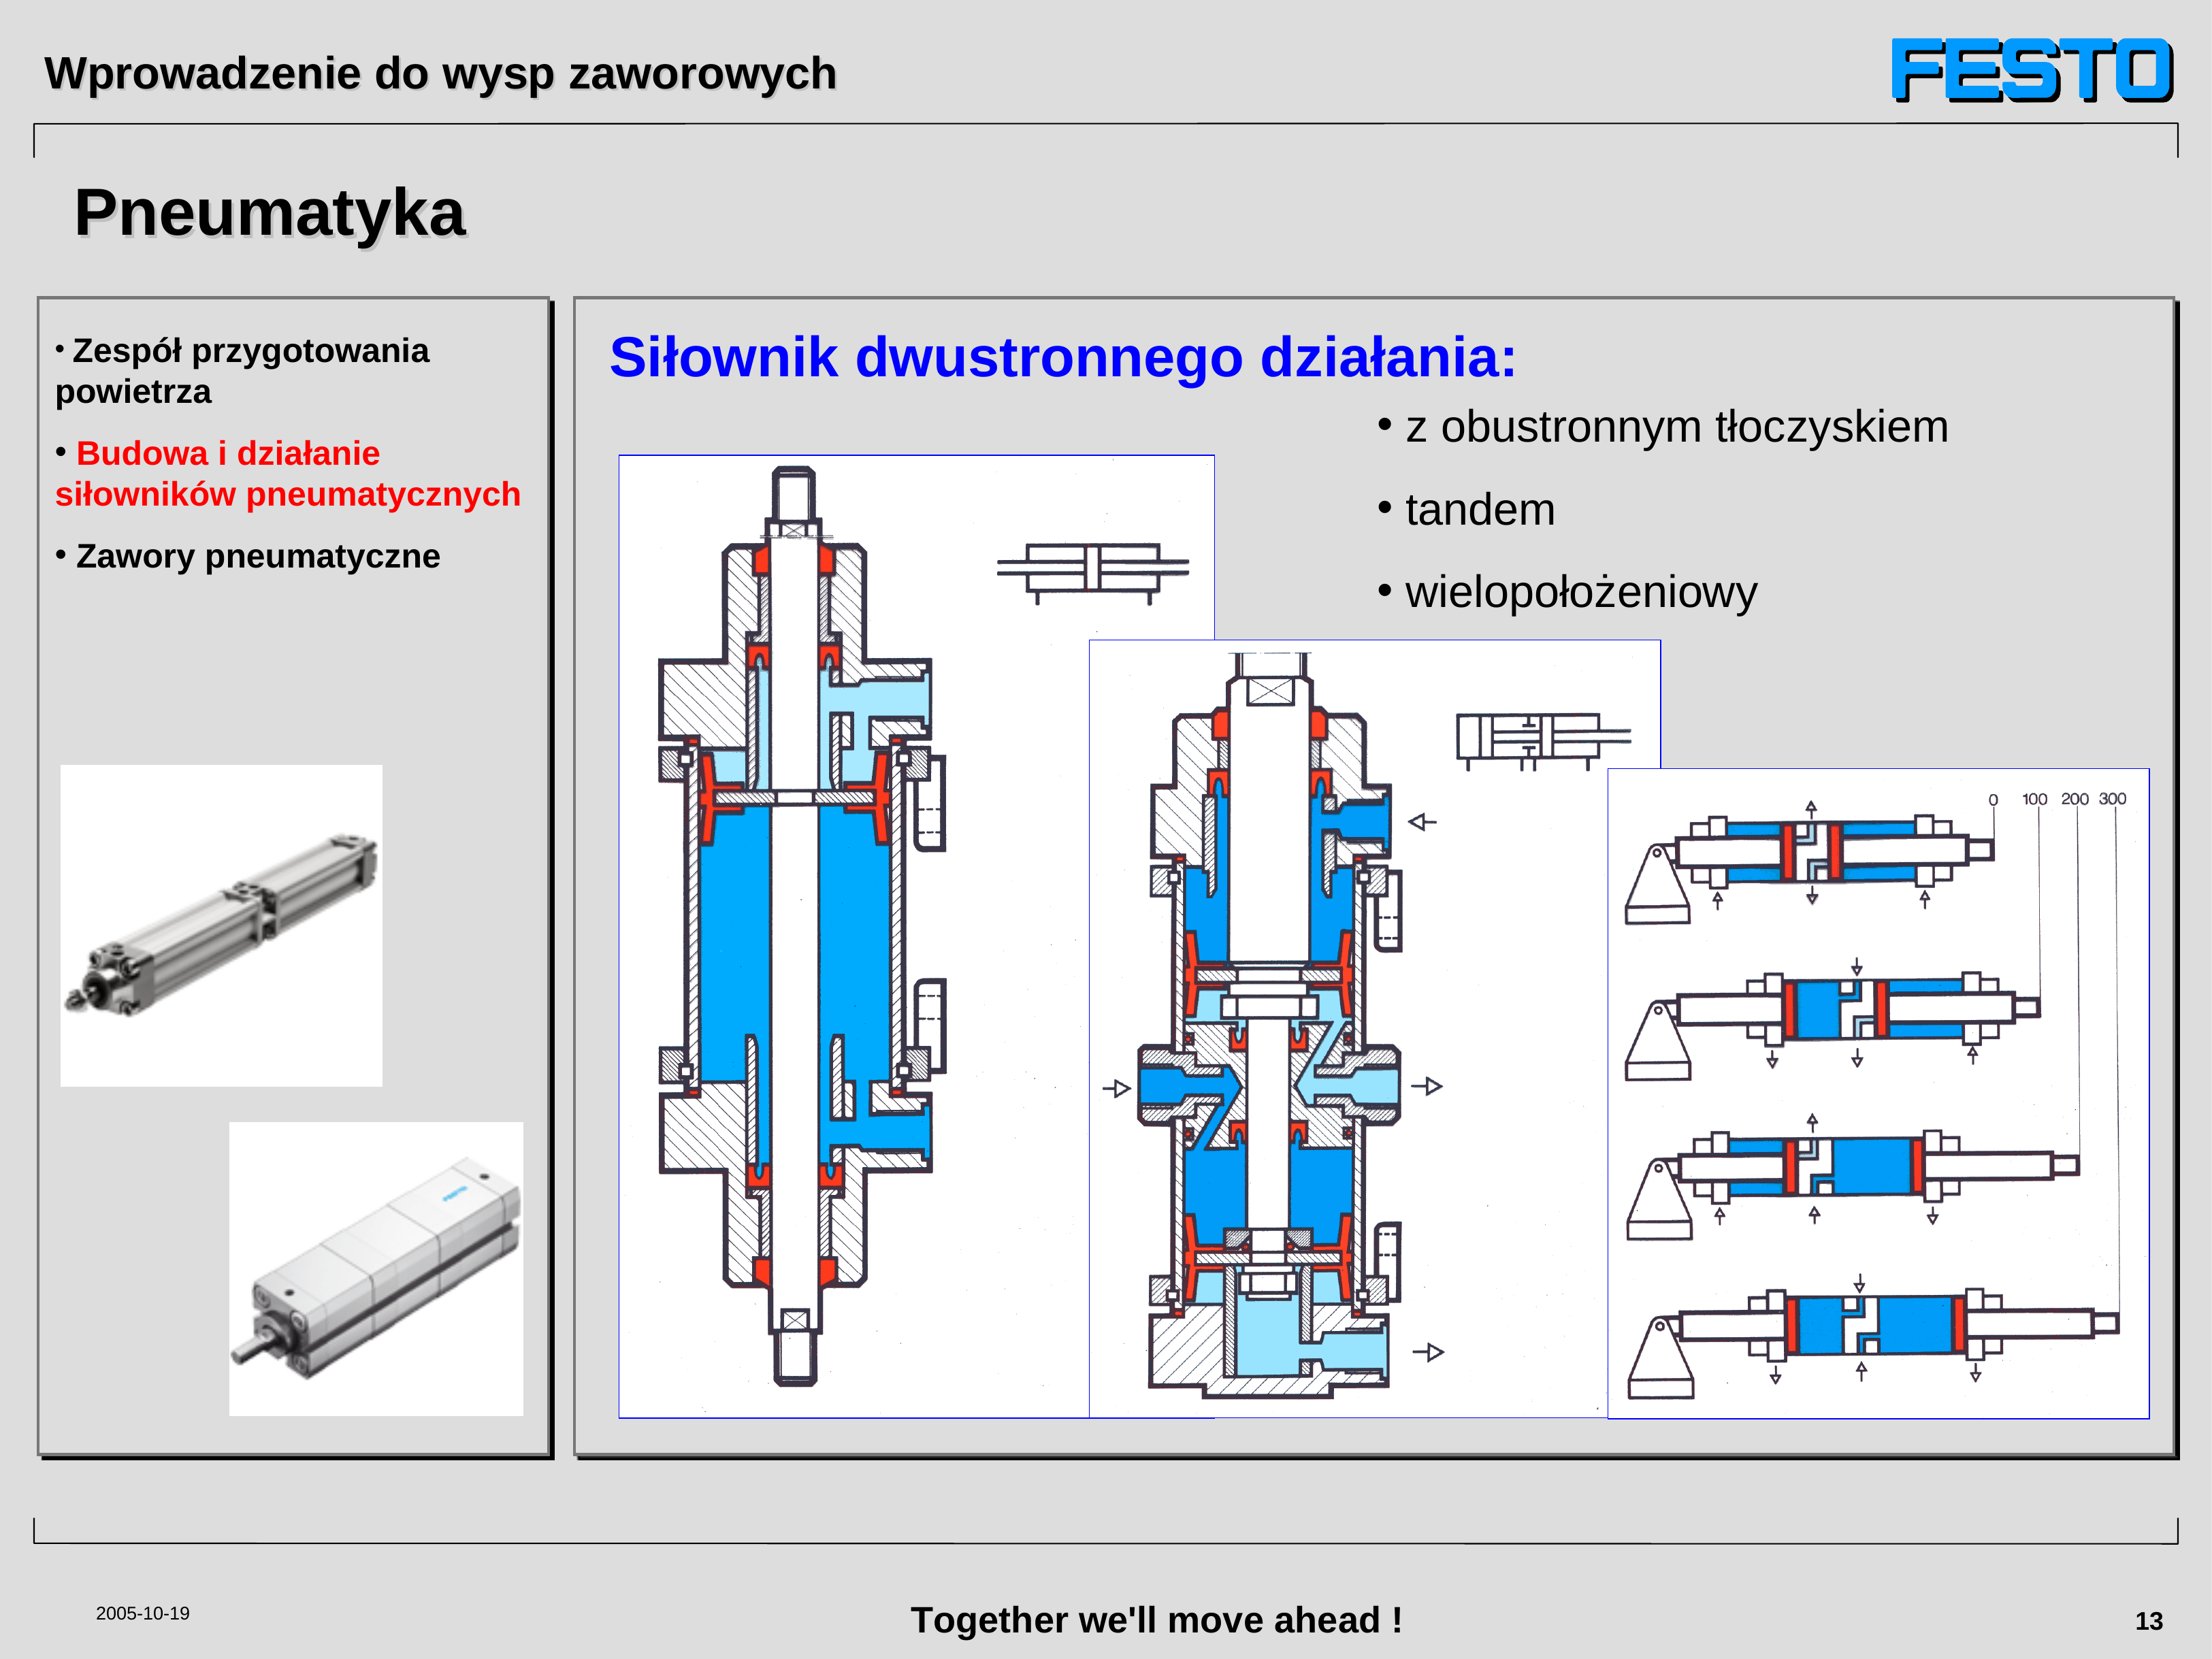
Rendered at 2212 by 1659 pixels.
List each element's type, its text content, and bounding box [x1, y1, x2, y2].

text_box Together we'll move ahead ! [807, 1592, 1508, 1644]
text_box <number> [2057, 1592, 2186, 1648]
picture [61, 765, 383, 1087]
picture [619, 455, 1214, 1418]
picture [1608, 769, 2149, 1419]
text_box Zespół przygotowania powietrza Budowa i działanie siłowników pneumatycznych Zawory pneumatyczne [44, 323, 536, 704]
picture [229, 1122, 523, 1416]
text_box Siłownik dwustronnego działania: [599, 314, 1681, 394]
text_box z obustronnym tłoczyskiem tandem wielopołożeniowy [1367, 391, 2140, 622]
title Pneumatyka [51, 142, 1895, 260]
text_box 2005-10-19 [74, 1592, 387, 1633]
picture [1090, 640, 1661, 1417]
